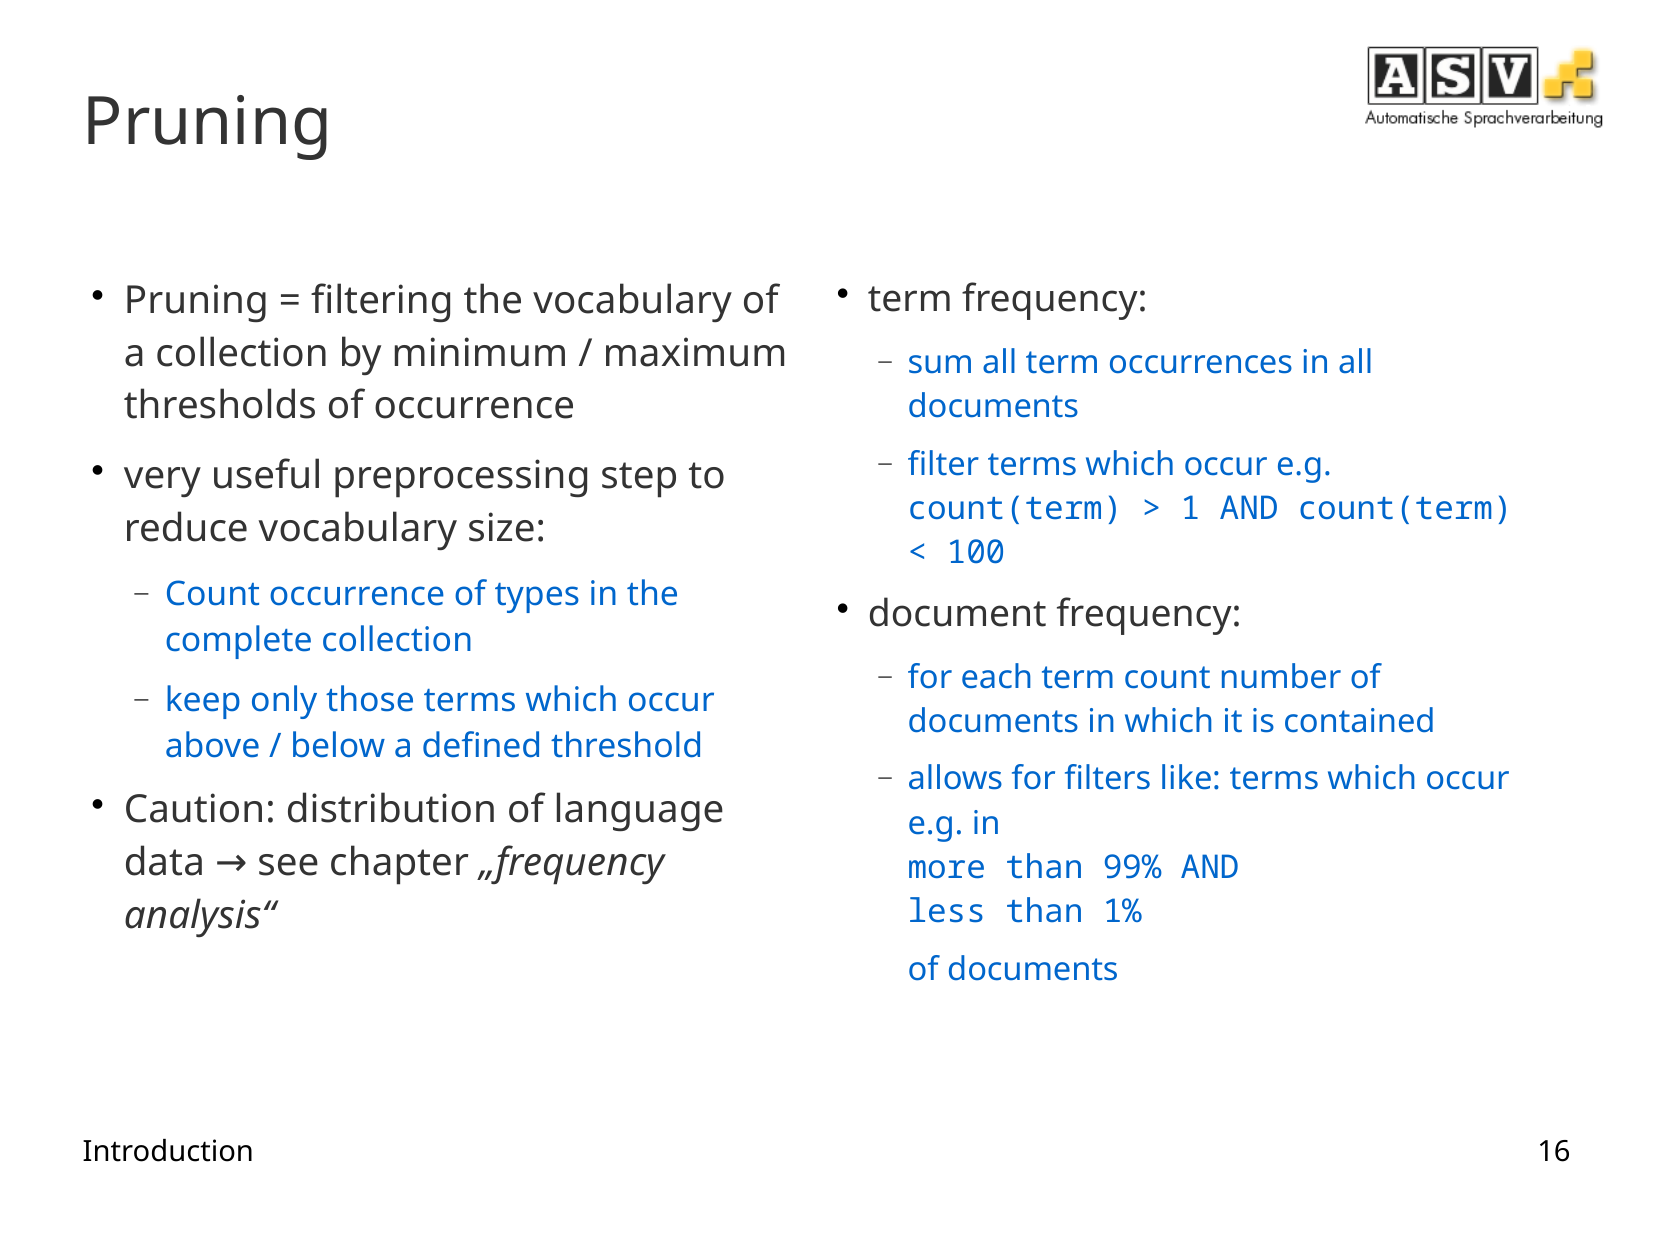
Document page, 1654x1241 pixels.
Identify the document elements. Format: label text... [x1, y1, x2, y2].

list term frequency: sum all term occurrences in all documents filter terms which occur e.g. count(term) > 1 AND count(term) < 100 document frequency: for each term count number of documents in which it is contained allows for filters like: terms which occur e.g. in more than 99% AND less than 1% of documents [828, 271, 1539, 991]
picture [1364, 43, 1605, 129]
title Pruning [82, 49, 1347, 189]
list Pruning = filtering the vocabulary of a collection by minimum / maximum thresholds of occurrence very useful preprocessing step to reduce vocabulary size: Count occurrence of types in the complete collection keep only those terms which occur above / below a defined threshold Caution: distribution of language data → see chapter „frequency analysis“ [82, 271, 793, 991]
